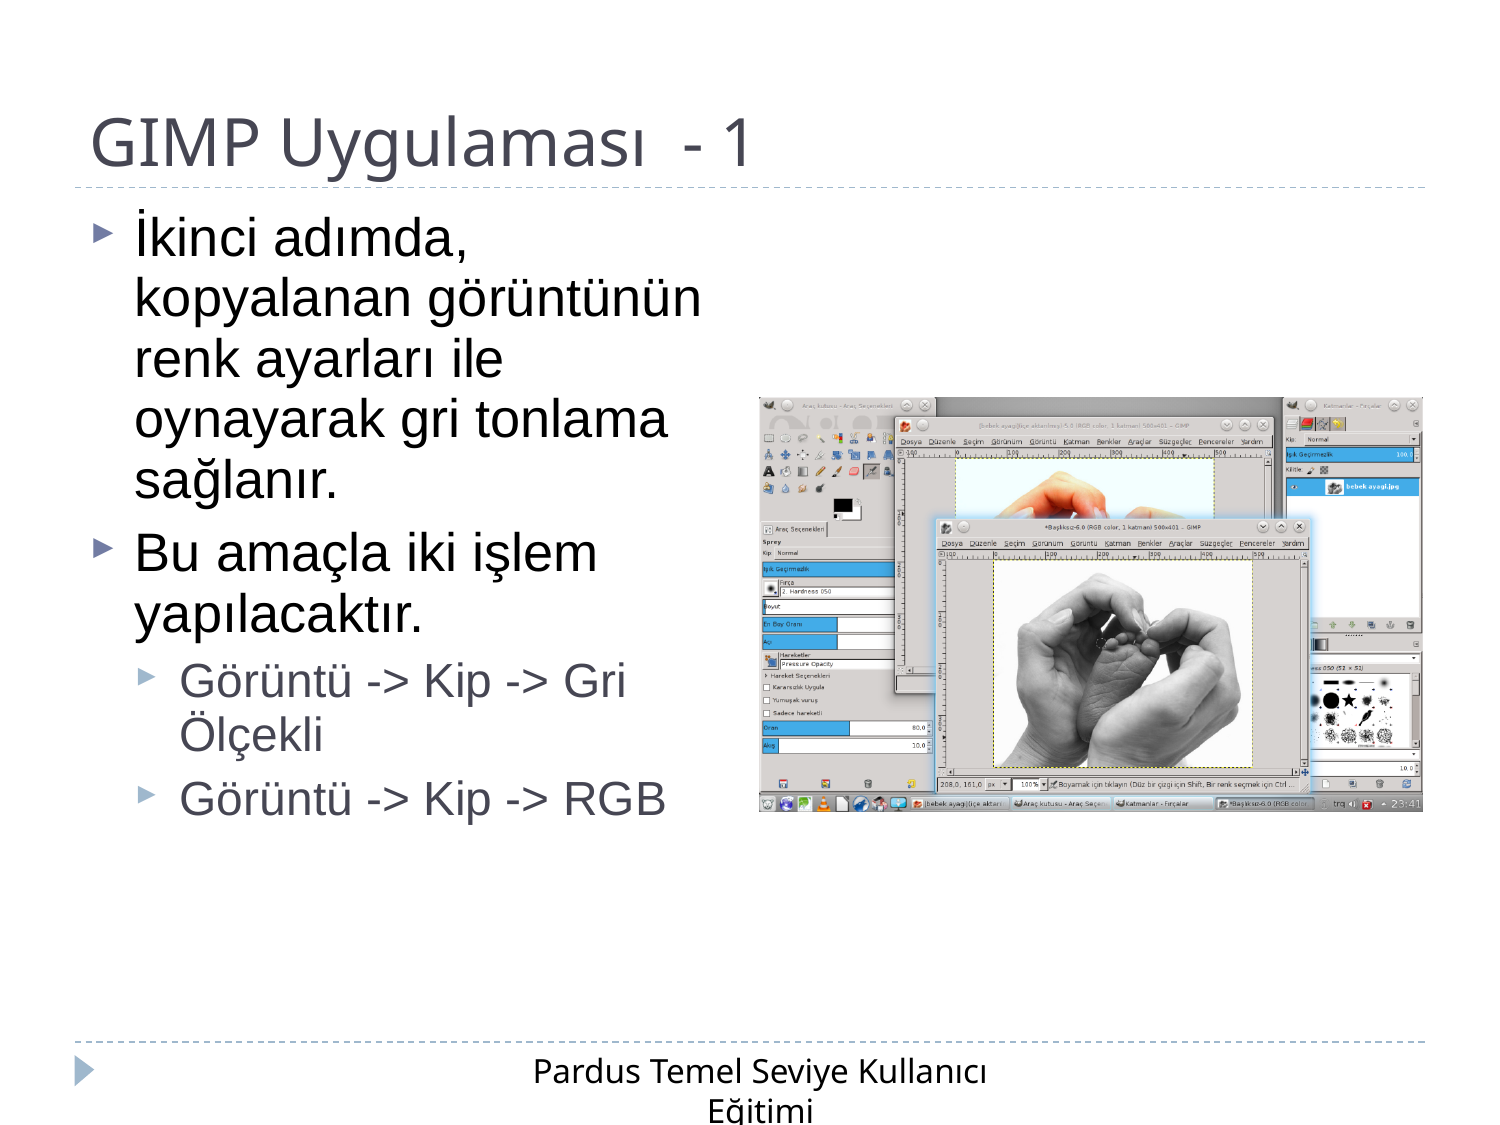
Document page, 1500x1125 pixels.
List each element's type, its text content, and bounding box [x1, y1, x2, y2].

picture [759, 397, 1423, 812]
list İkinci adımda, kopyalanan görüntünün renk ayarları ile oynayarak gri tonlama sağlanır. Bu amaçla iki işlem yapılacaktır. Görüntü -> Kip -> Gri Ölçekli Görüntü -> Kip -> RGB [75, 200, 738, 1010]
title GIMP Uygulaması - 1 [75, 37, 1425, 188]
